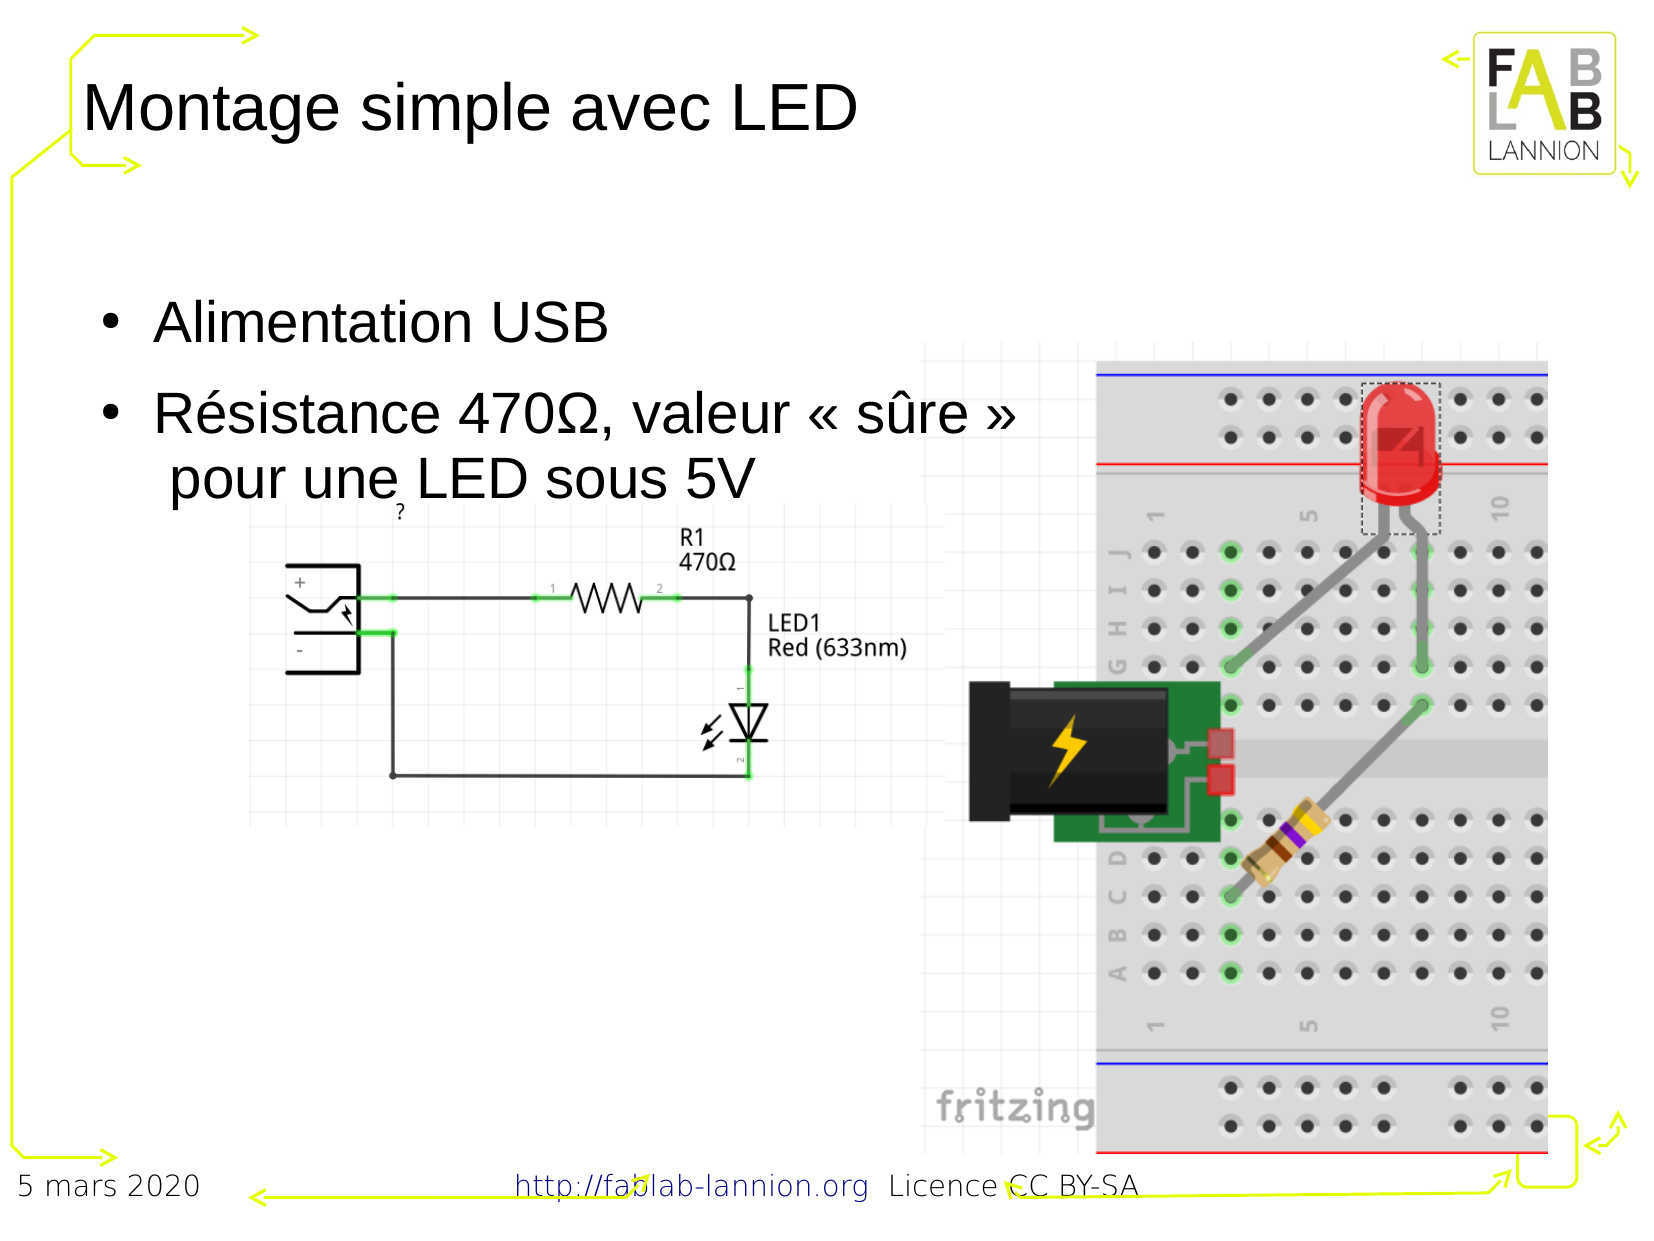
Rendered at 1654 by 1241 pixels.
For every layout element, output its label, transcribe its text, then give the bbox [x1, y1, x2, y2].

title Montage simple avec LED [82, 49, 1441, 166]
picture [921, 1010, 1548, 1154]
picture [1470, 29, 1619, 178]
list Alimentation USB Résistance 470Ω, valeur « sûre » pour une LED sous 5V [82, 290, 1571, 1010]
picture [248, 503, 945, 827]
